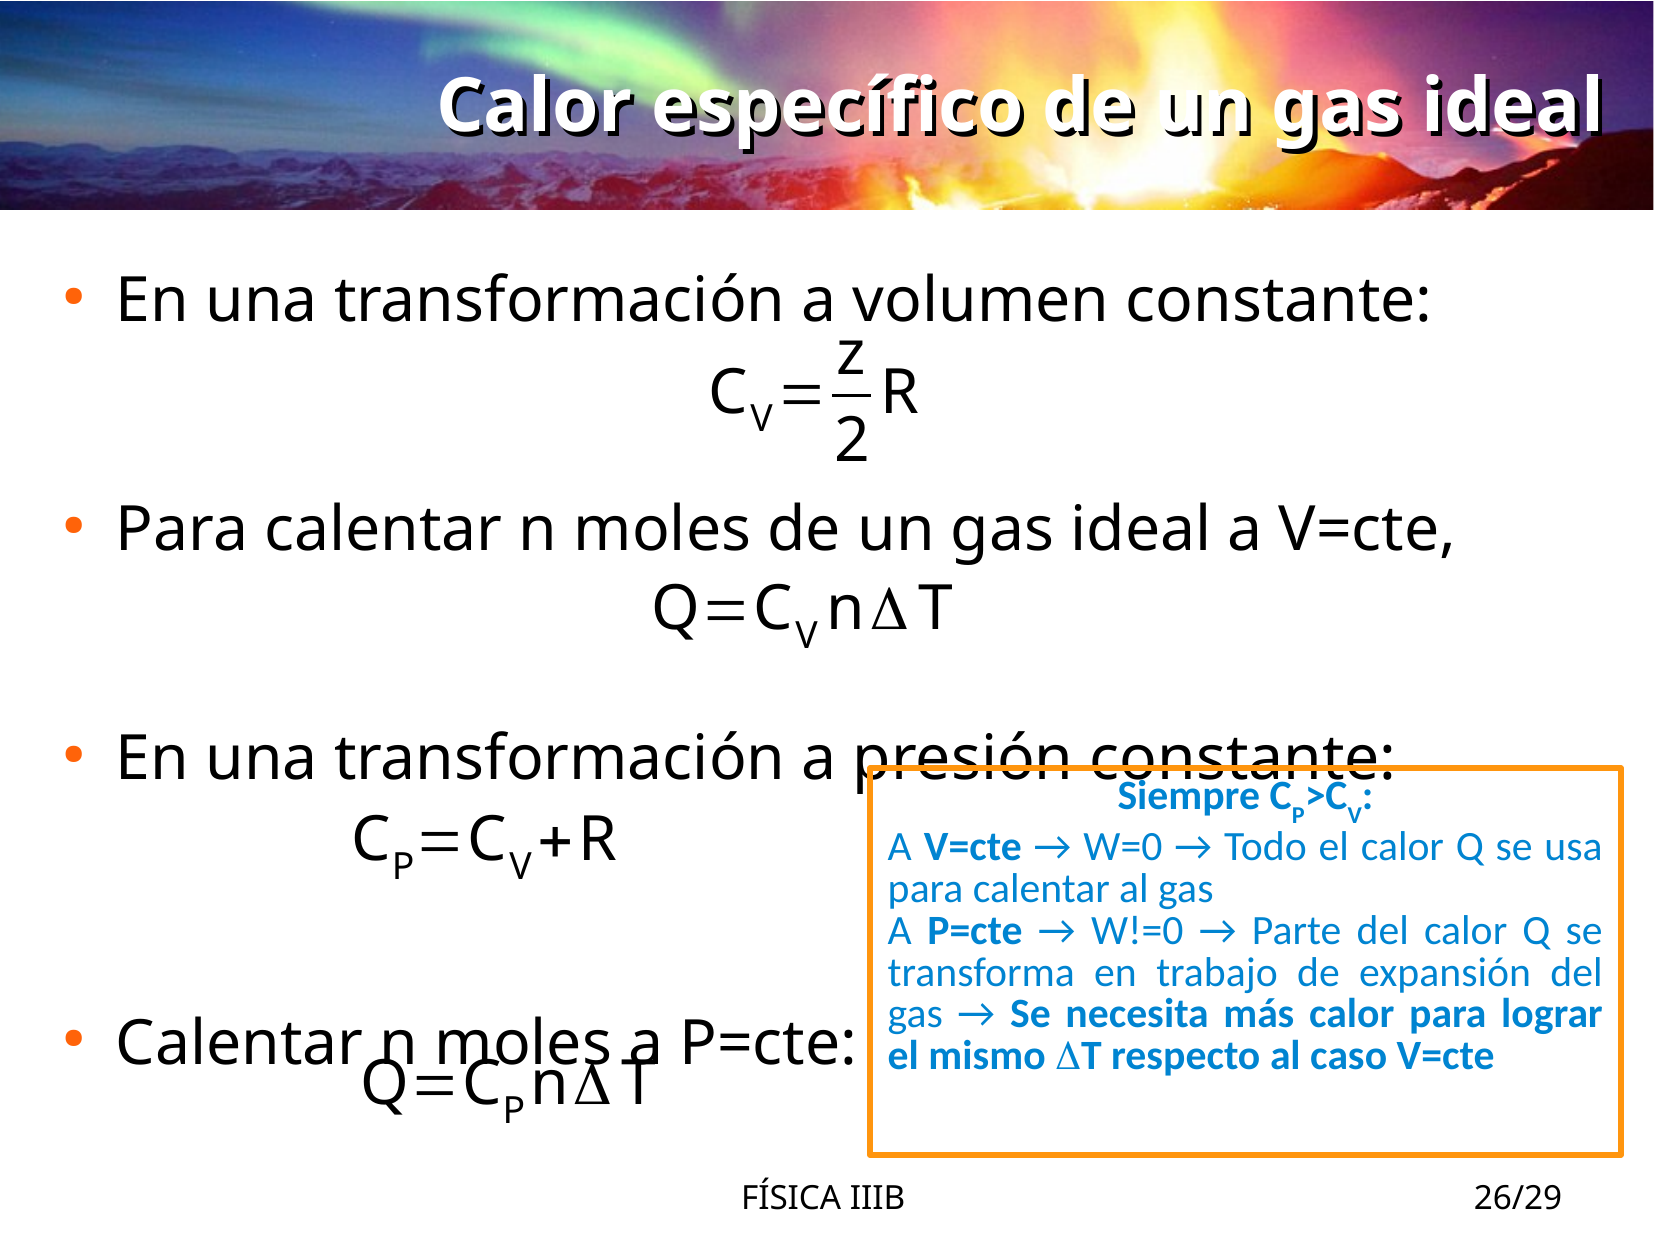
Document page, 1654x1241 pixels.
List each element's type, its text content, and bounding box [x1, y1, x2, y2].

chart [345, 800, 624, 888]
title Calor específico de un gas ideal [45, 15, 1606, 191]
list En una transformación a volumen constante: Para calentar n moles de un gas ideal a V=cte, En una transformación a presión constante: Calentar n moles a P=cte: [45, 255, 1606, 1156]
chart [701, 315, 926, 477]
chart [353, 1044, 664, 1132]
picture [0, 1, 1654, 210]
chart [645, 570, 961, 658]
text_box Siempre CP>CV: A V=cte → W=0 → Todo el calor Q se usa para calentar al gas A P=cte → W!=0 → Parte del calor Q se transforma en trabajo de expansión del gas → Se necesita más calor para lograr el mismo DT respecto al caso V=cte [870, 768, 1621, 1156]
